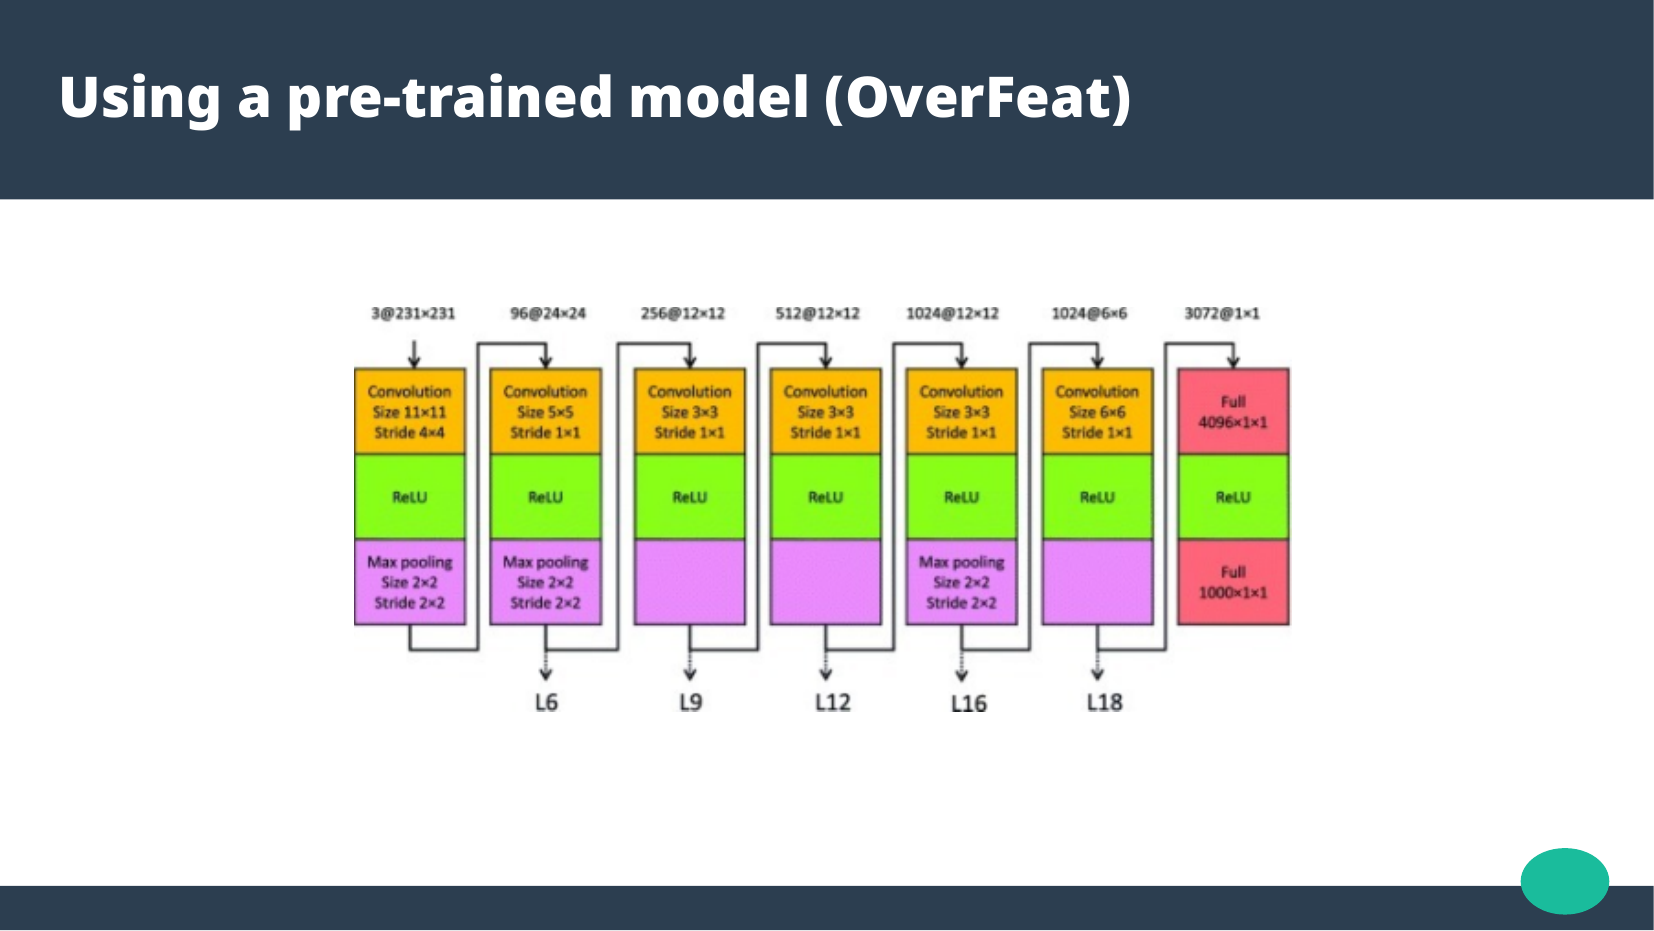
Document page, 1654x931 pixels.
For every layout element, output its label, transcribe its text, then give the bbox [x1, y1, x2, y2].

picture [354, 307, 1292, 712]
title Using a pre-trained model (OverFeat) [59, 37, 1595, 155]
